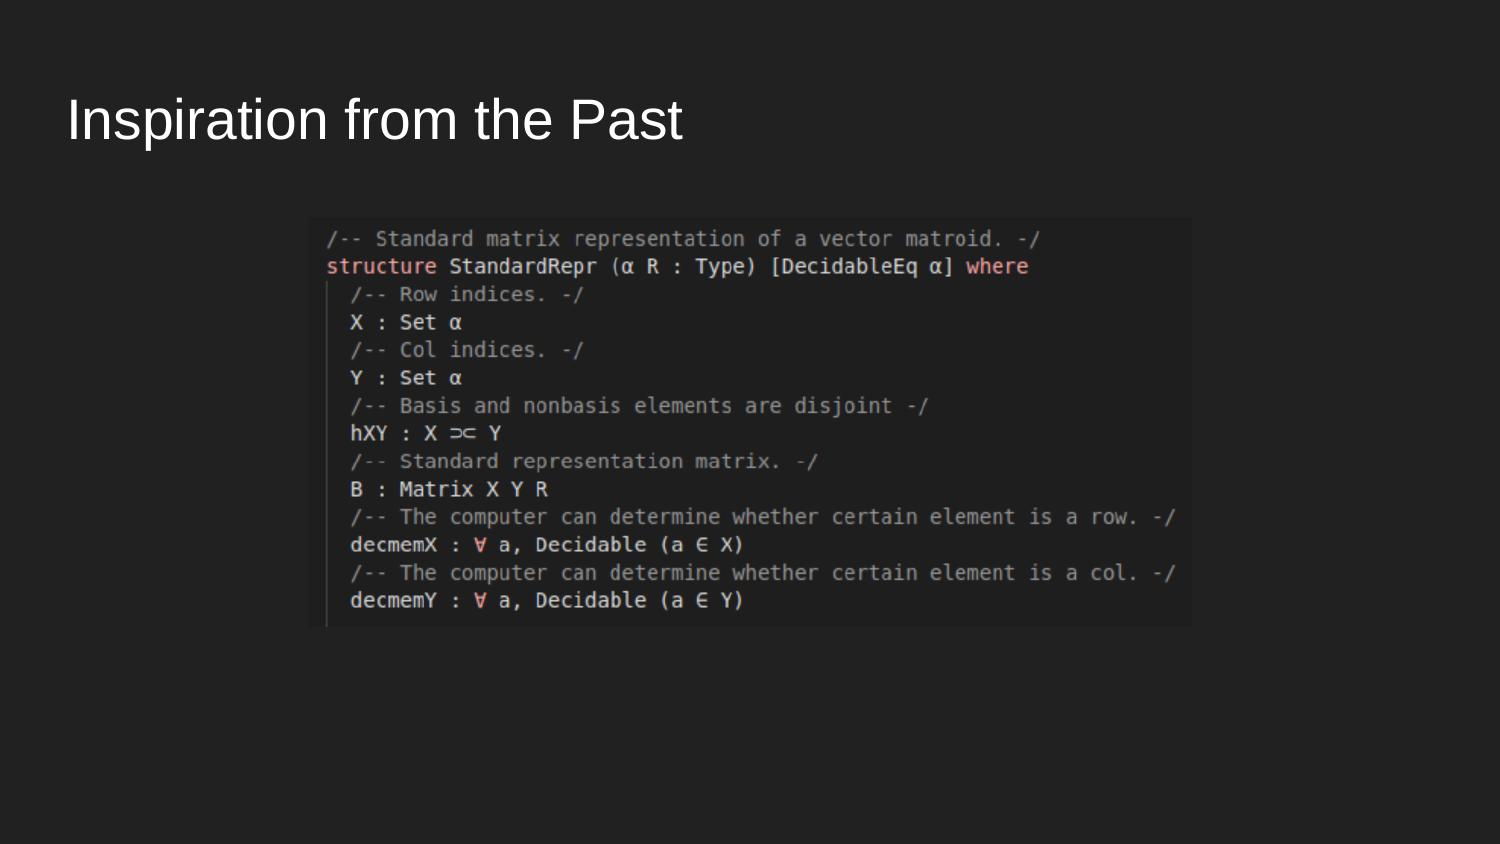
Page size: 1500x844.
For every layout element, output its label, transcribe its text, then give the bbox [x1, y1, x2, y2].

title Inspiration from the Past [51, 72, 1449, 167]
picture [308, 217, 1192, 627]
